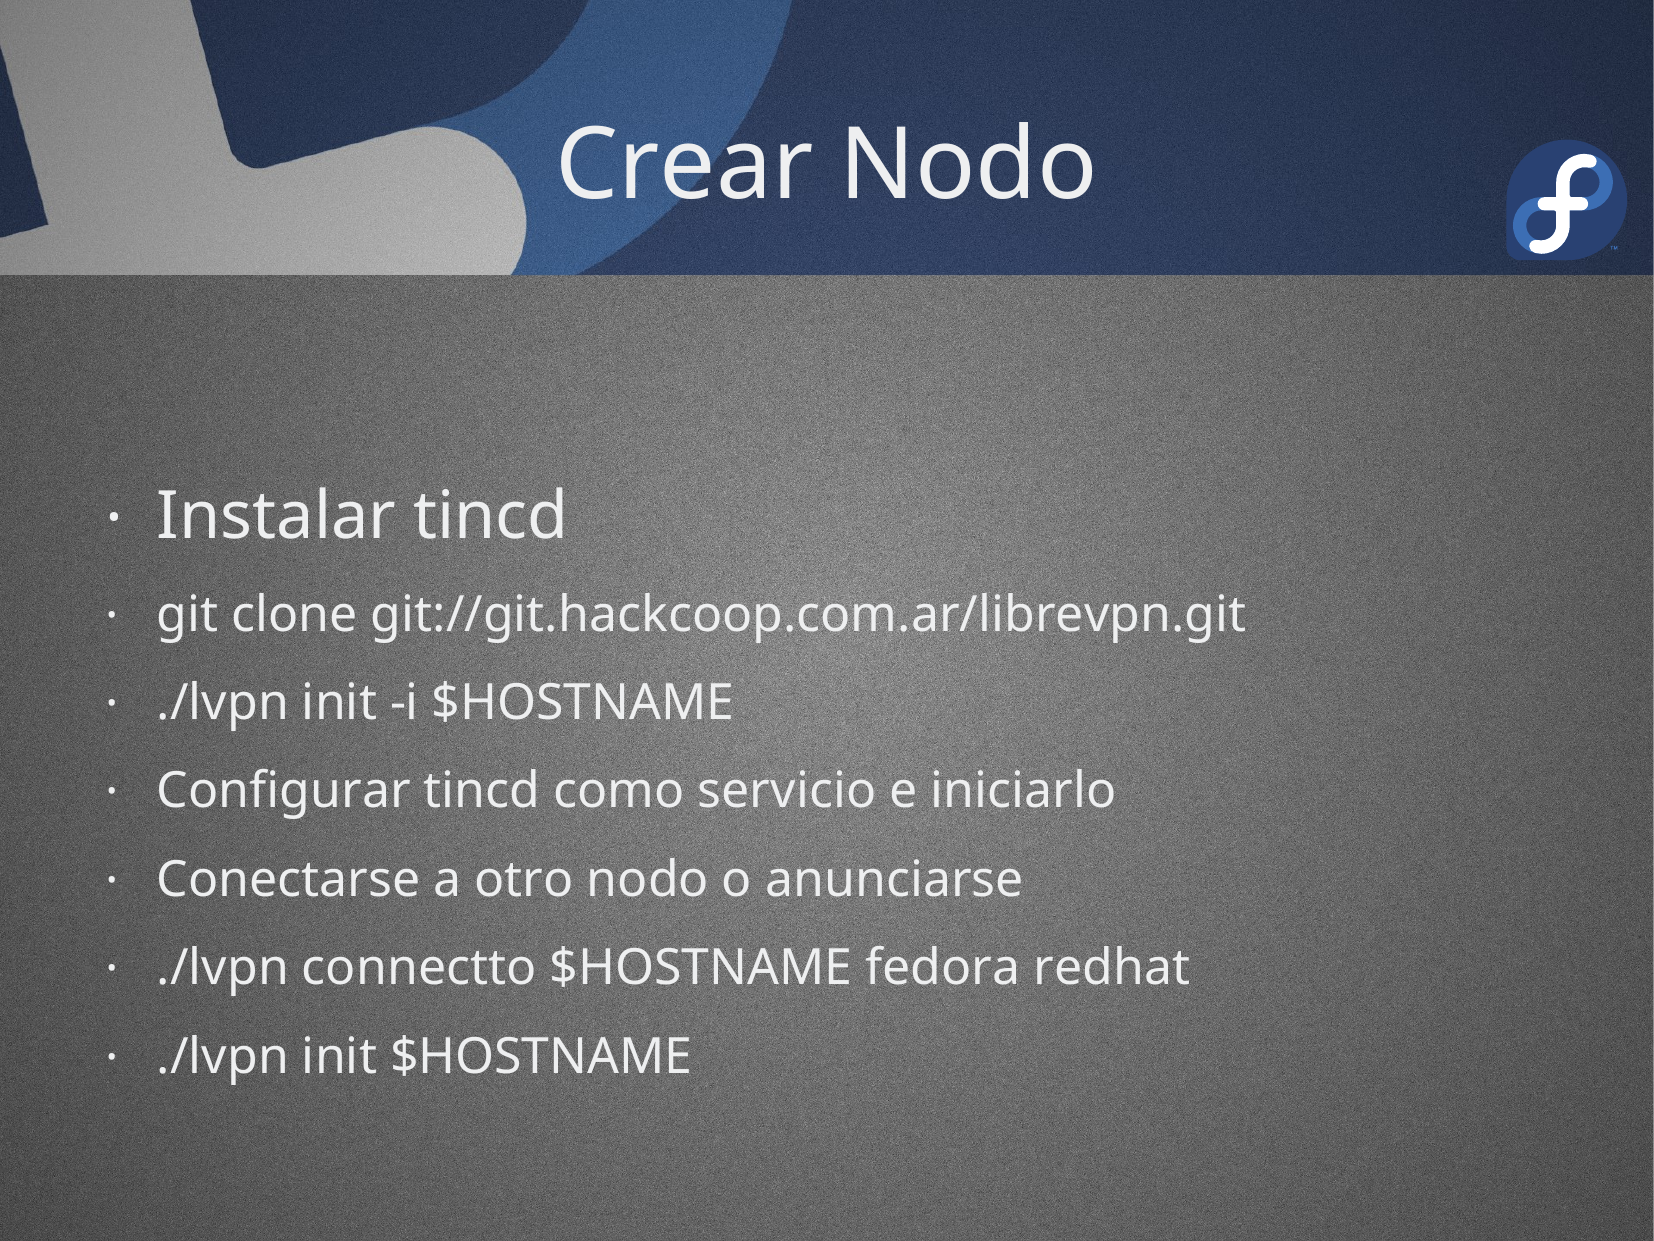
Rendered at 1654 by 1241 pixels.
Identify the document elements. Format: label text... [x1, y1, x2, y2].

text_box Instalar tincd git clone git://git.hackcoop.com.ar/librevpn.git ./lvpn init -i $HOSTNAME Configurar tincd como servicio e iniciarlo Conectarse a otro nodo o anunciarse ./lvpn connectto $HOSTNAME fedora redhat ./lvpn init $HOSTNAME [88, 354, 1565, 1241]
picture [0, 0, 1654, 1241]
text_box Crear Nodo [88, 58, 1565, 266]
